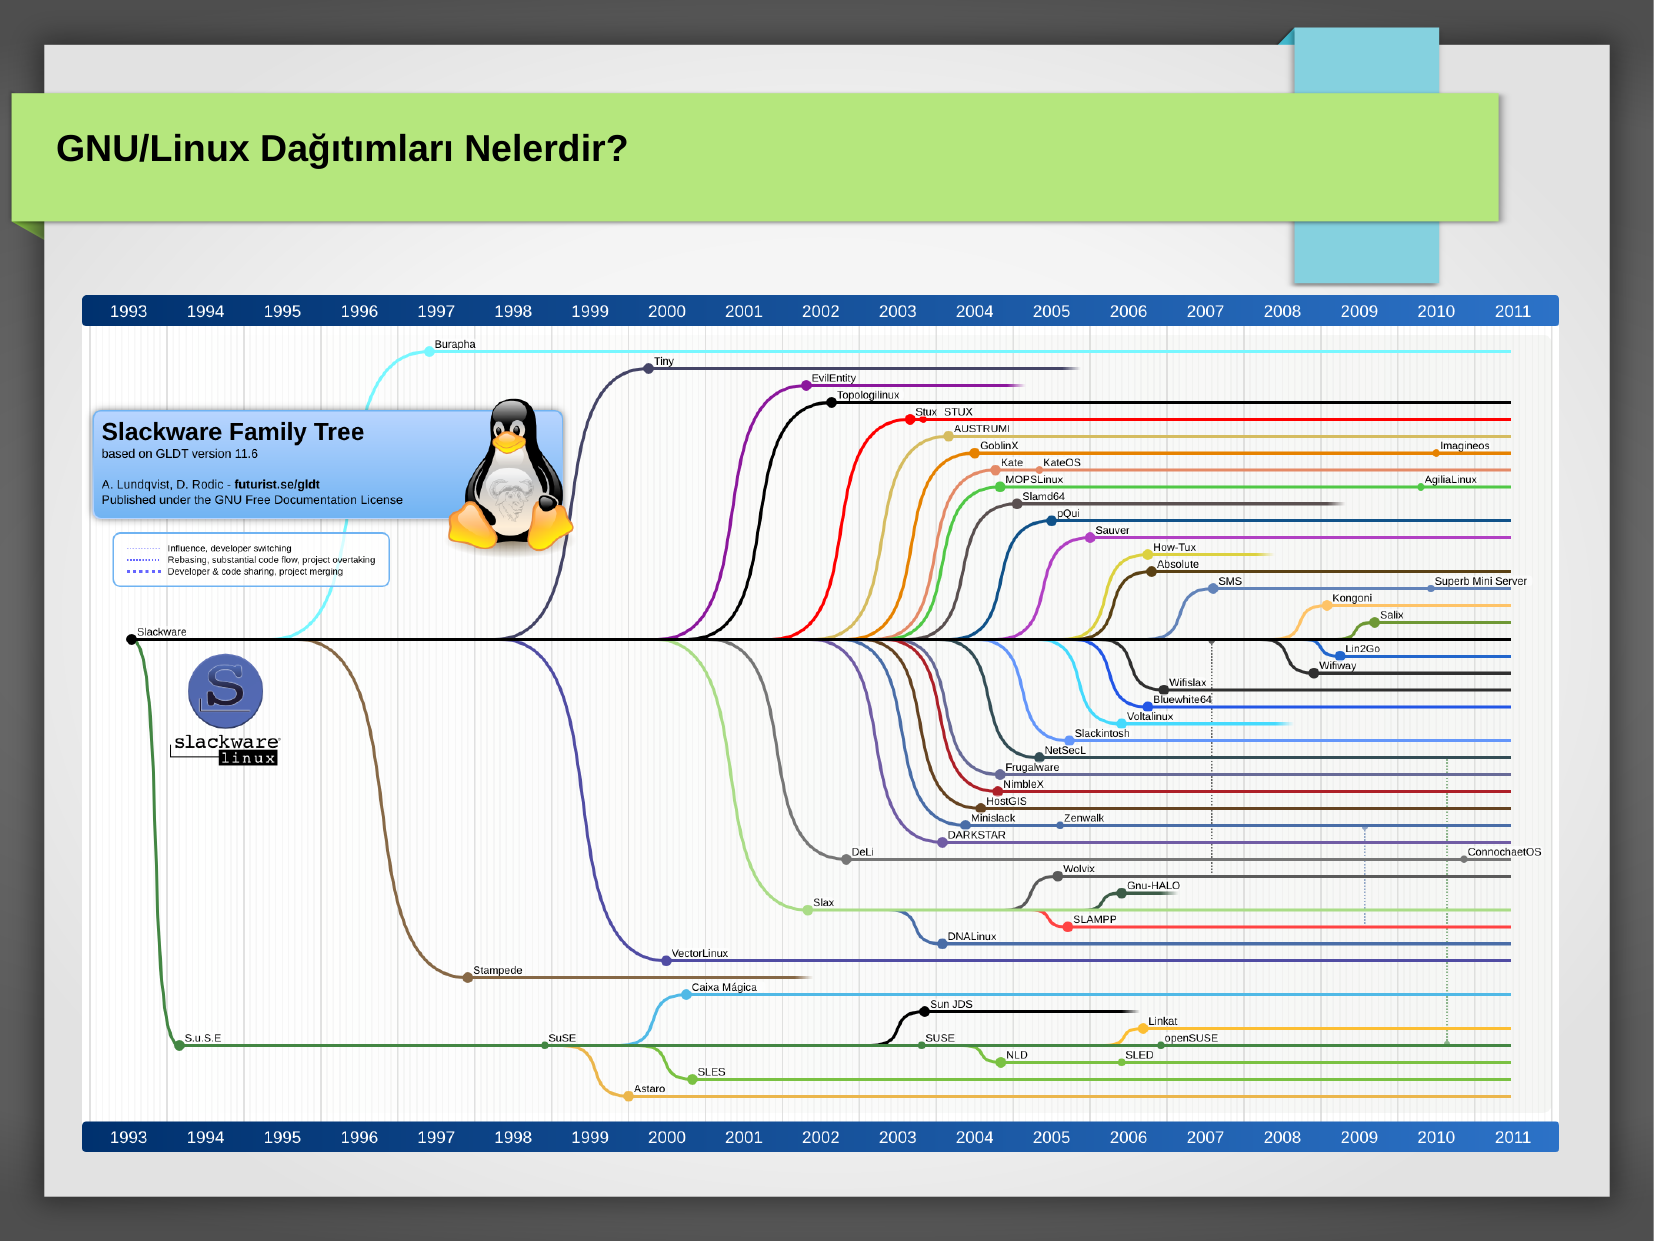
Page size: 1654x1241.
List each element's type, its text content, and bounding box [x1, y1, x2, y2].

picture [0, 0, 1654, 1241]
text_box GNU/Linux Dağıtımları Nelerdir? [41, 120, 792, 182]
